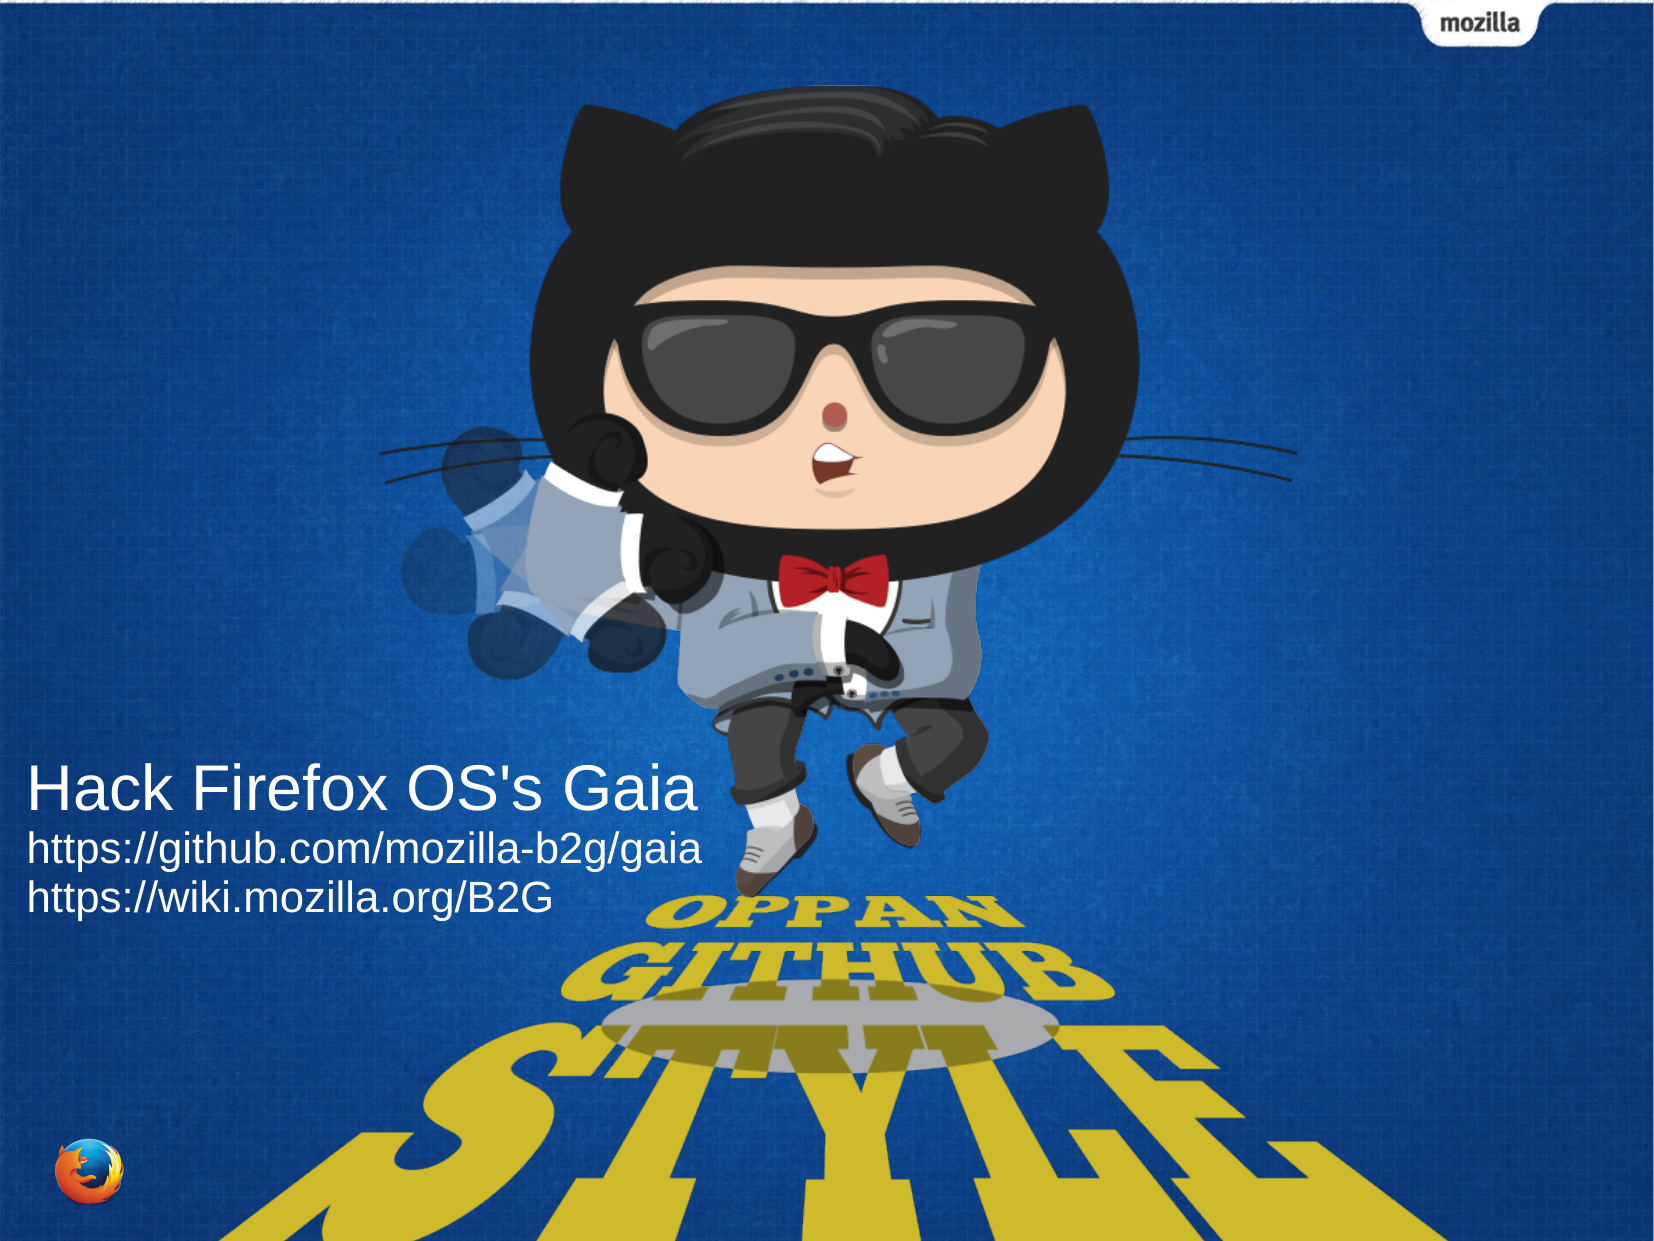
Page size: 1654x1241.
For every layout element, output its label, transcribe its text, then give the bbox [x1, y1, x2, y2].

text_box Hack Firefox OS's Gaia https://github.com/mozilla-b2g/gaia https://wiki.mozilla.org/B2G [11, 744, 733, 930]
picture [0, 0, 1654, 1241]
